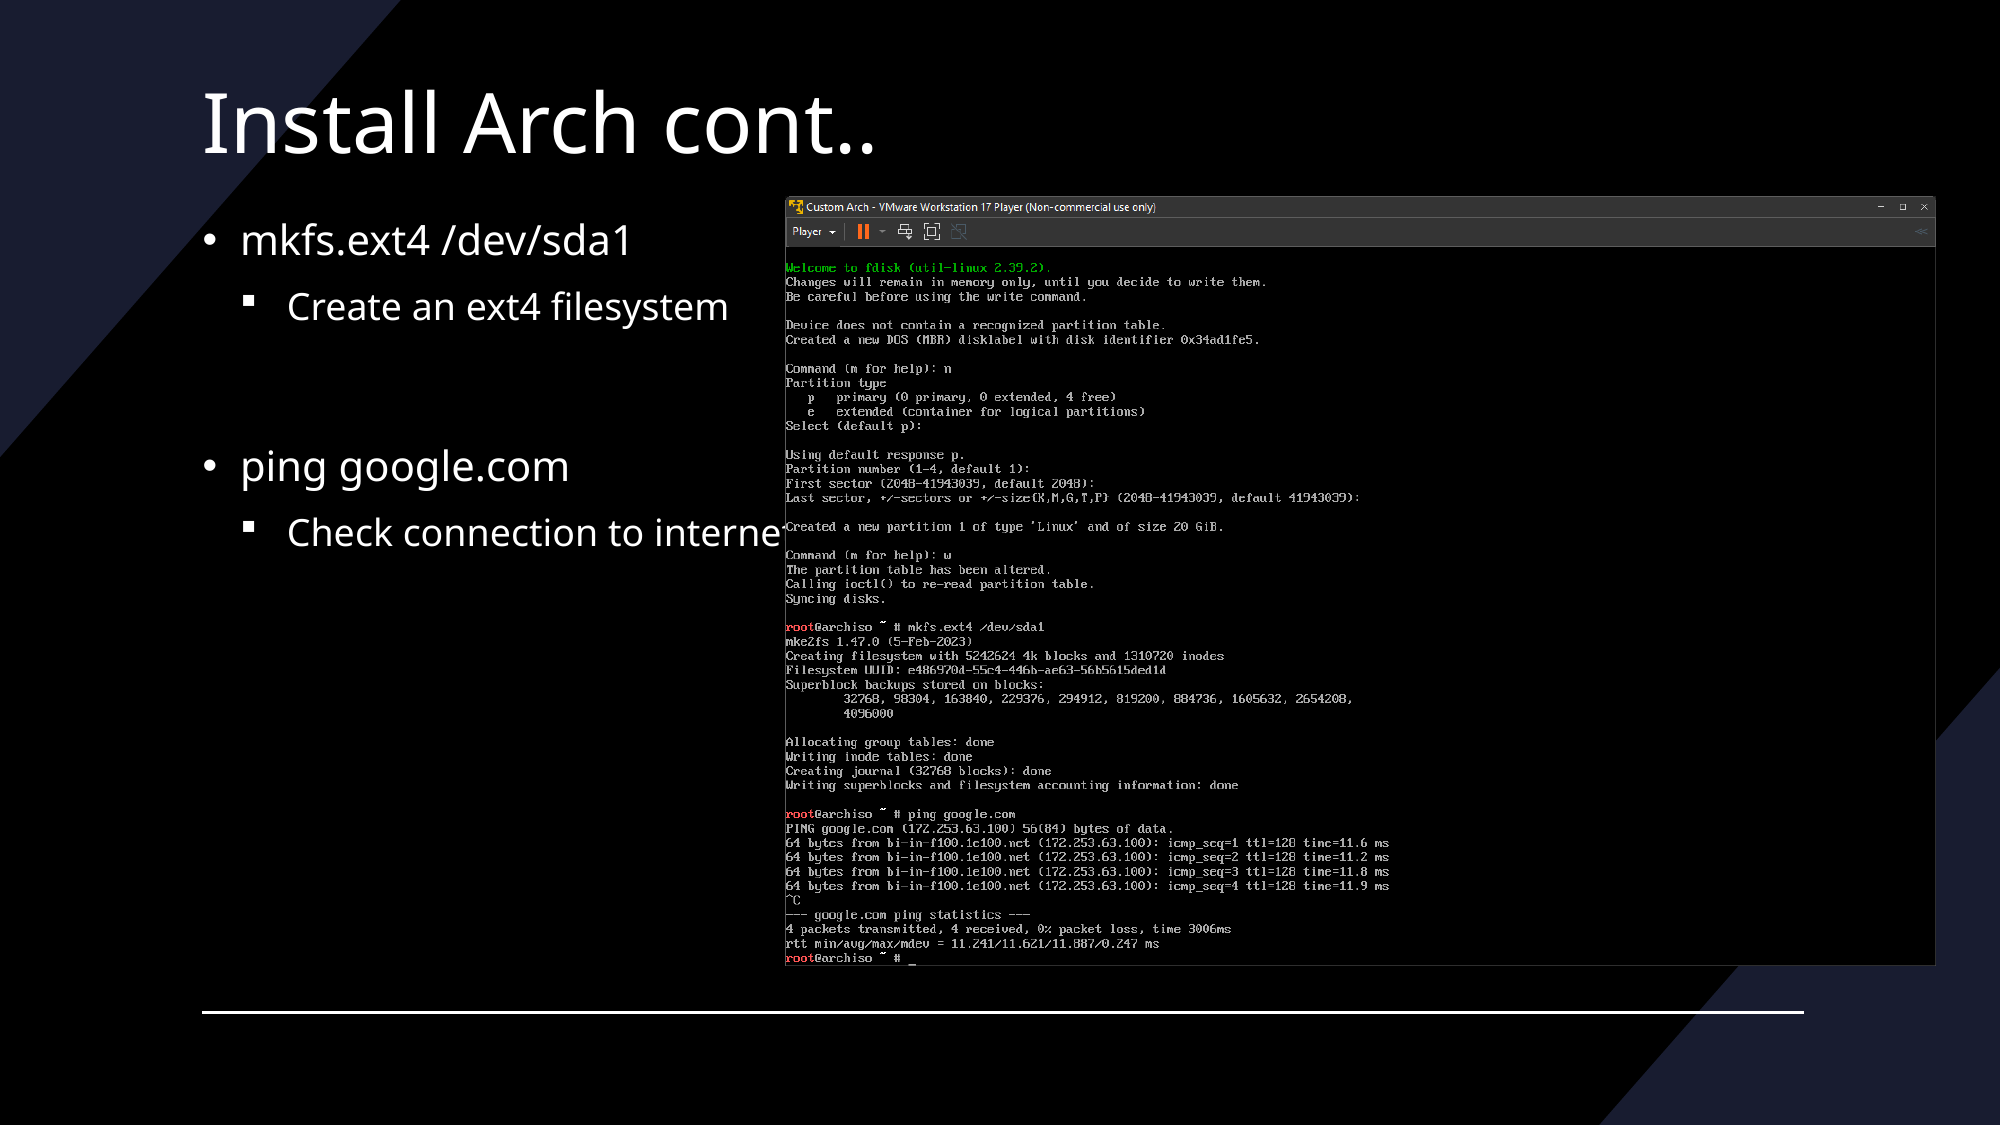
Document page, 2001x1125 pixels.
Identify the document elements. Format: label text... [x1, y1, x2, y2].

picture [785, 196, 1936, 966]
list mkfs.ext4 /dev/sda1 Create an ext4 filesystem ping google.com Check connection to internet [187, 196, 785, 914]
title Install Arch cont.. [187, 0, 1000, 196]
